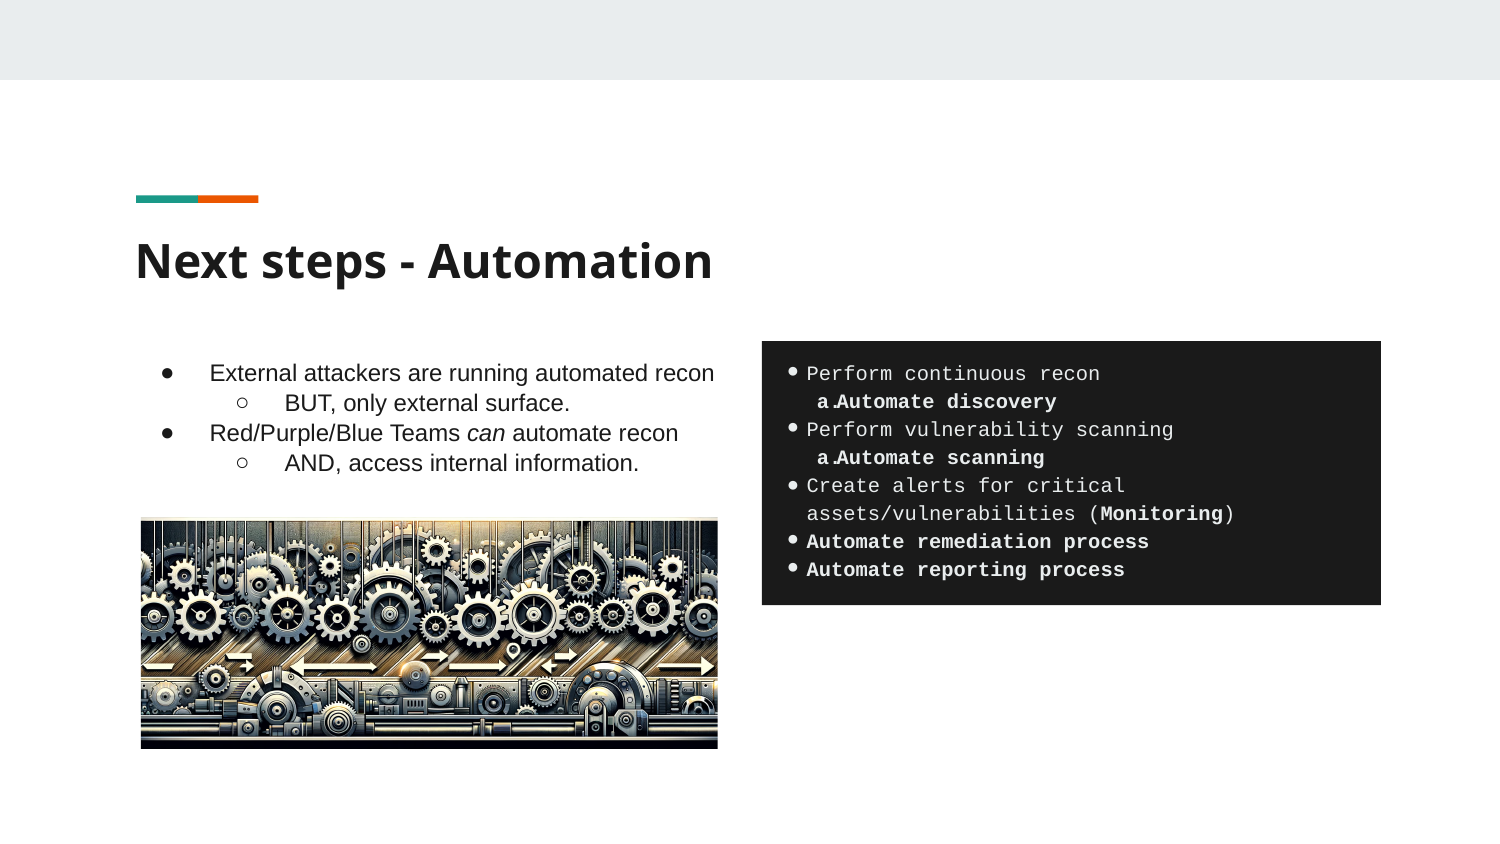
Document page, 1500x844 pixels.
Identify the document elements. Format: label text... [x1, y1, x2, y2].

list Perform continuous recon Automate discovery Perform vulnerability scanning Automate scanning Create alerts for critical assets/vulnerabilities (Monitoring) Automate remediation process Automate reporting process [761, 341, 1381, 606]
list External attackers are running automated recon BUT, only external surface. Red/Purple/Blue Teams can automate recon AND, access internal information. [119, 341, 739, 573]
picture [140, 517, 718, 749]
title Next steps - Automation [119, 216, 1381, 305]
